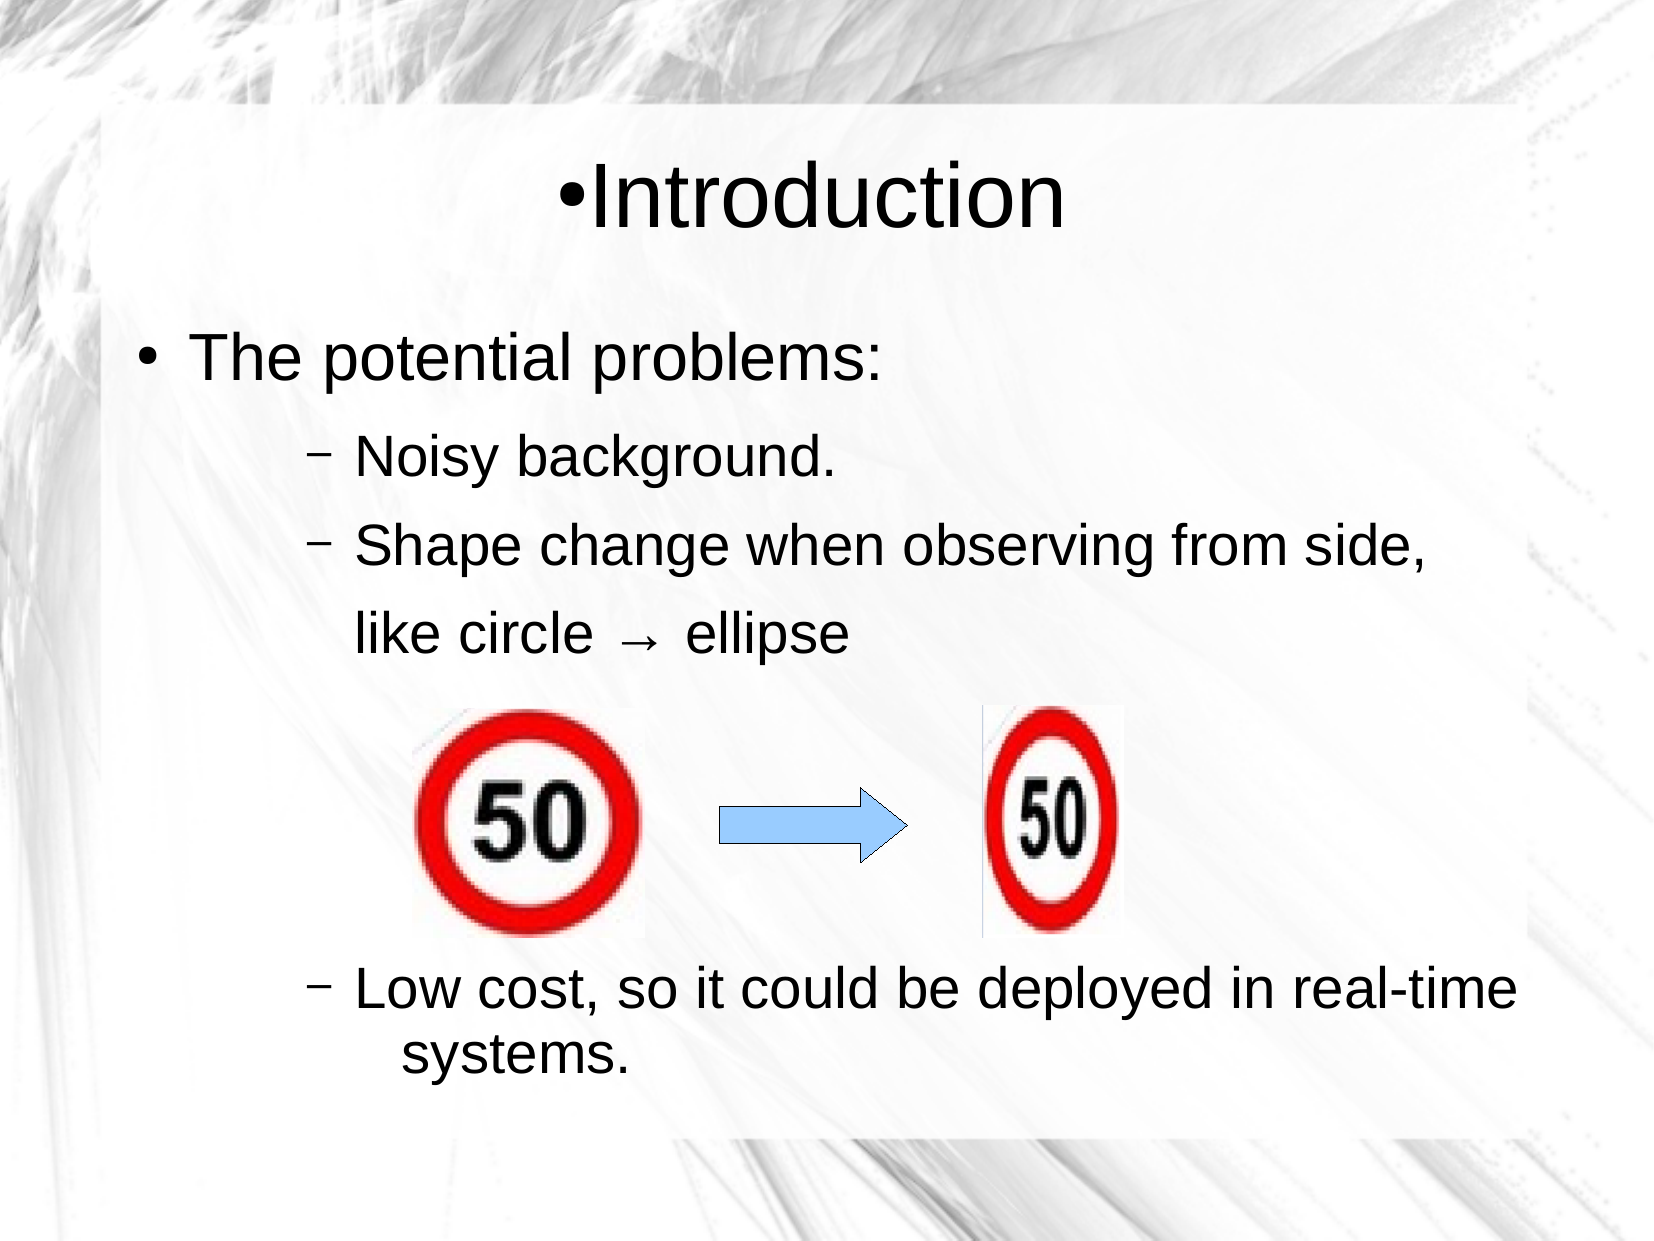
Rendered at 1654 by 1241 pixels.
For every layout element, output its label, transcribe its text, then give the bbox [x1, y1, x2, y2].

picture [0, 0, 1654, 1241]
title Introduction [118, 112, 1506, 281]
text_box [719, 787, 908, 863]
list The potential problems: Noisy background. Shape change when observing from side, like circle → ellipse Low cost, so it could be deployed in real-time systems. [118, 319, 1571, 1085]
